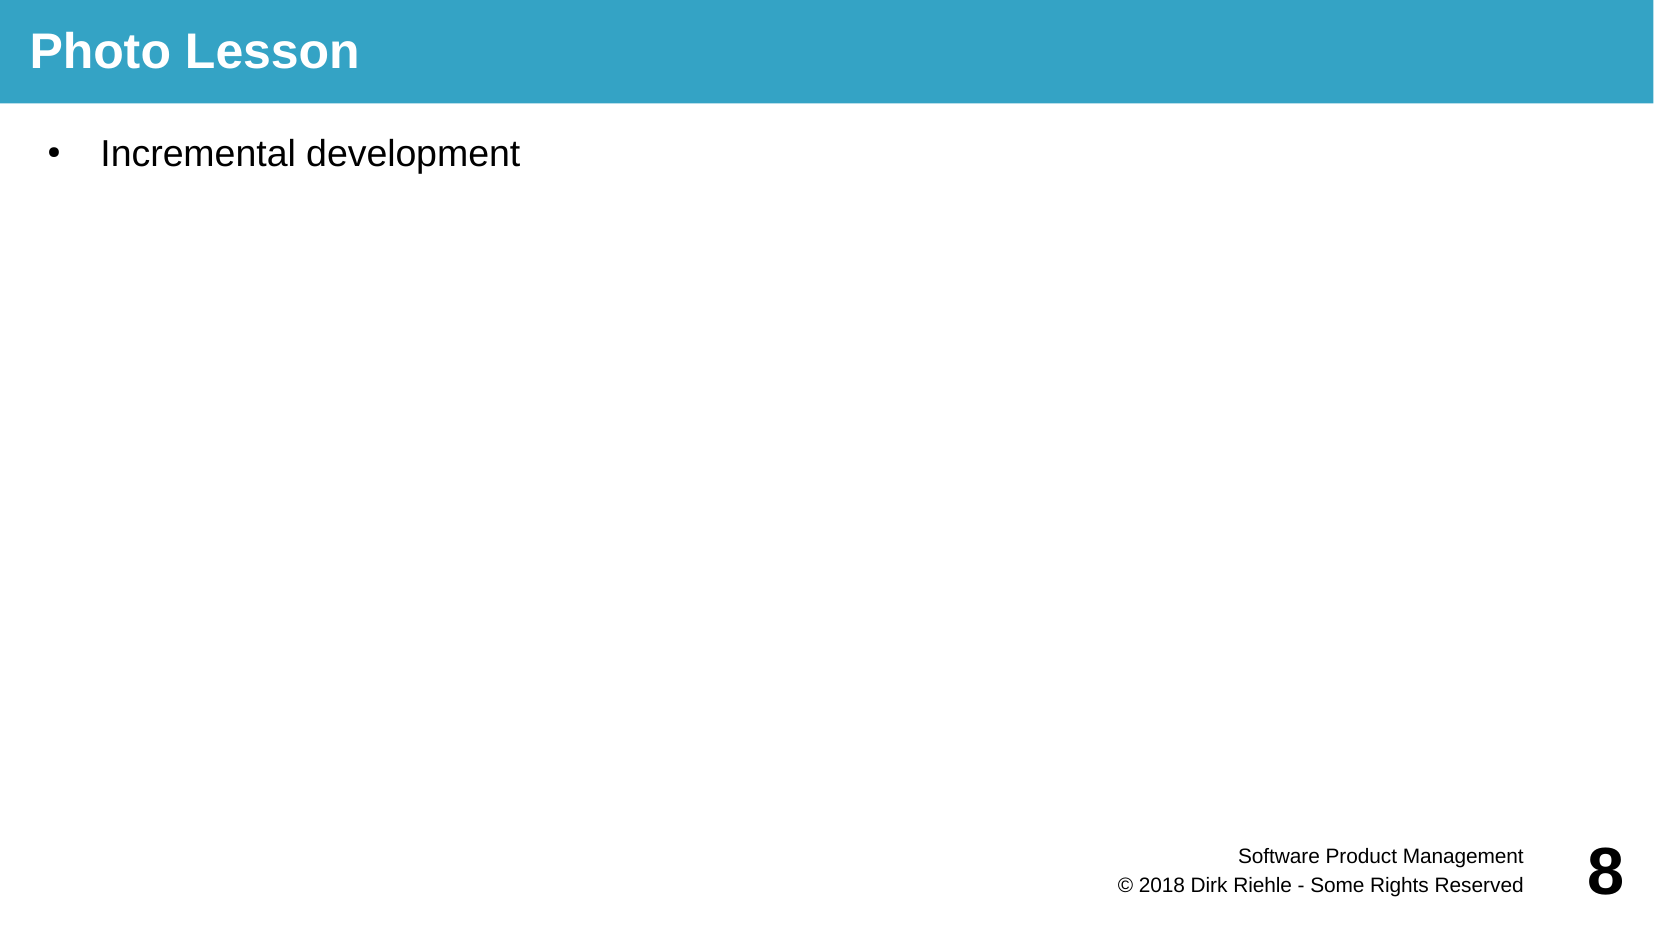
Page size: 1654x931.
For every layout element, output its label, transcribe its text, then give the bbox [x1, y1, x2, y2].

list Incremental development [29, 132, 1625, 813]
title Photo Lesson [0, 0, 1654, 104]
